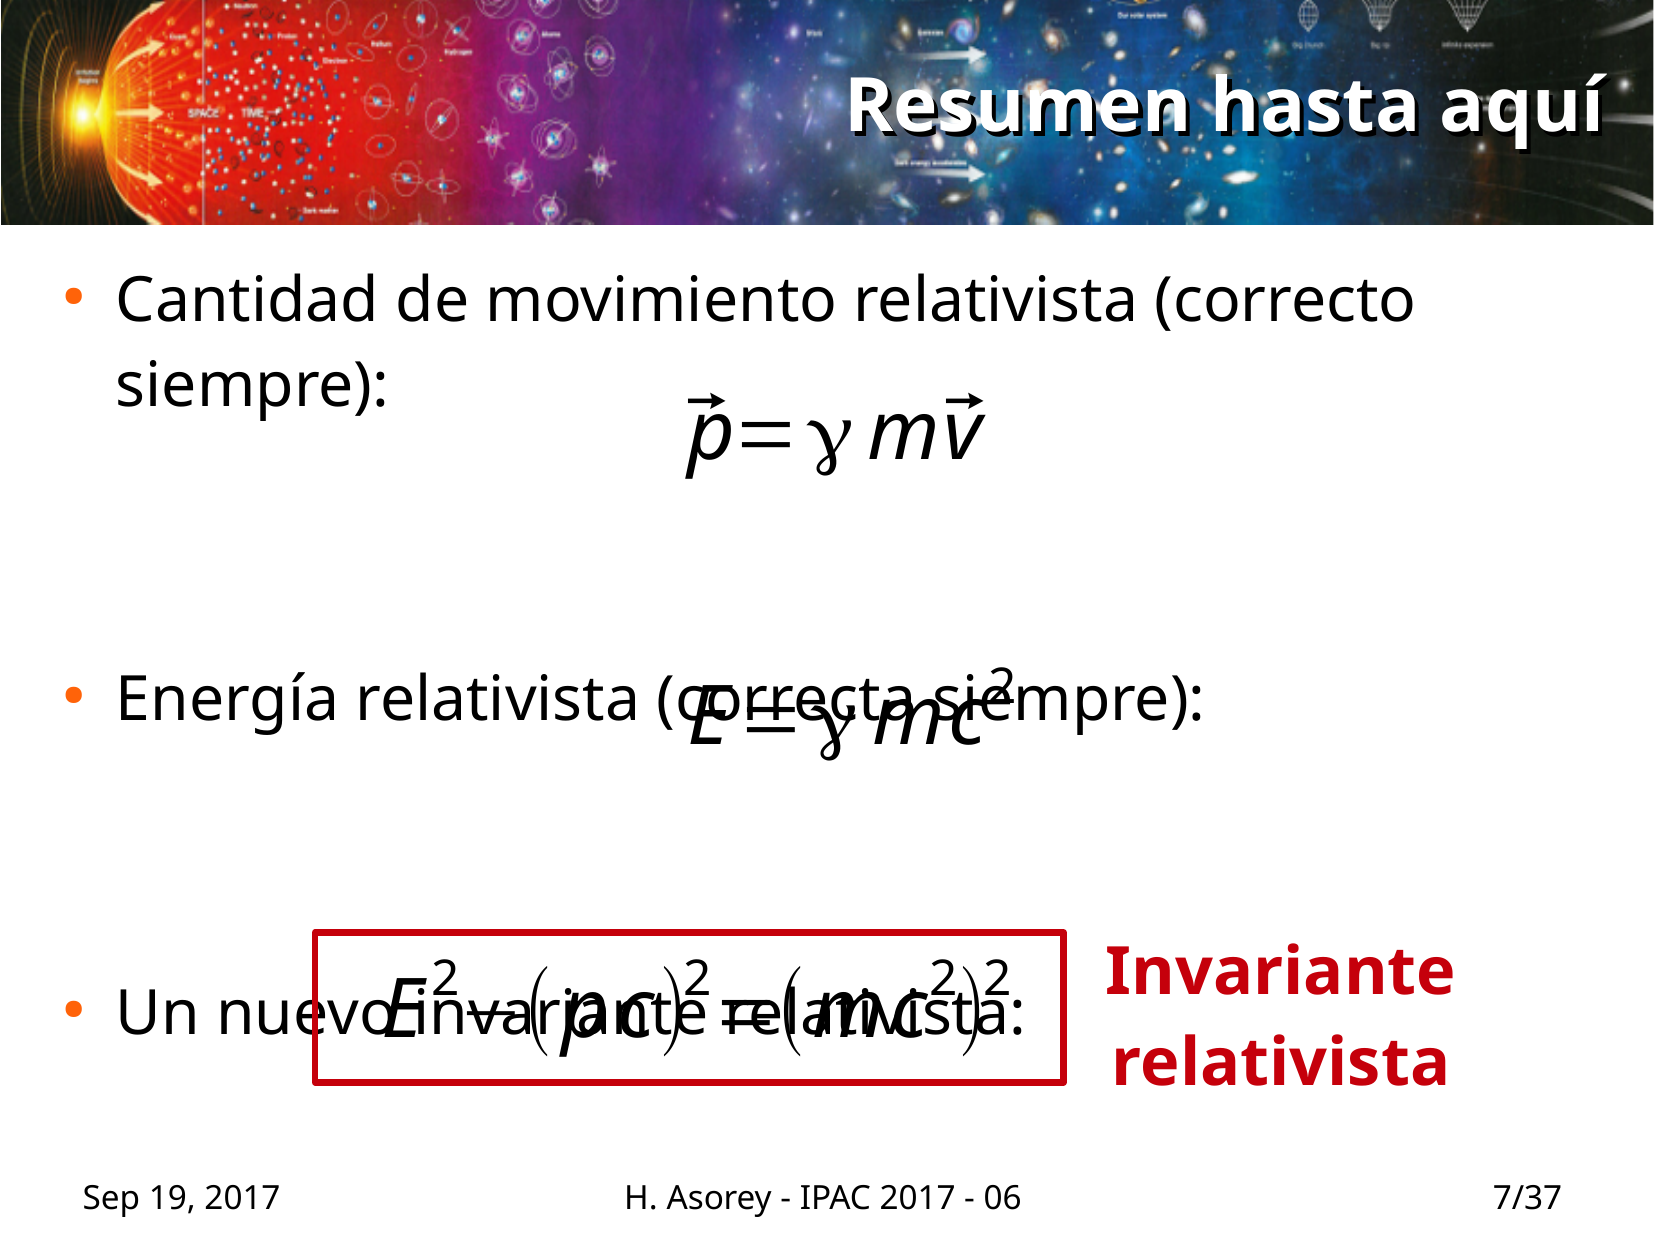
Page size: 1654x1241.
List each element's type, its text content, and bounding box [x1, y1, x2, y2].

chart [675, 379, 994, 481]
list Cantidad de movimiento relativista (correcto siempre): Energía relativista (correcta siempre): Un nuevo invariante relativista: [45, 255, 1606, 1156]
picture [1, 0, 1654, 225]
chart [373, 947, 1016, 1060]
title Resumen hasta aquí [45, 15, 1606, 191]
chart [679, 655, 1021, 766]
text_box Invariante relativista [1018, 932, 1544, 1096]
